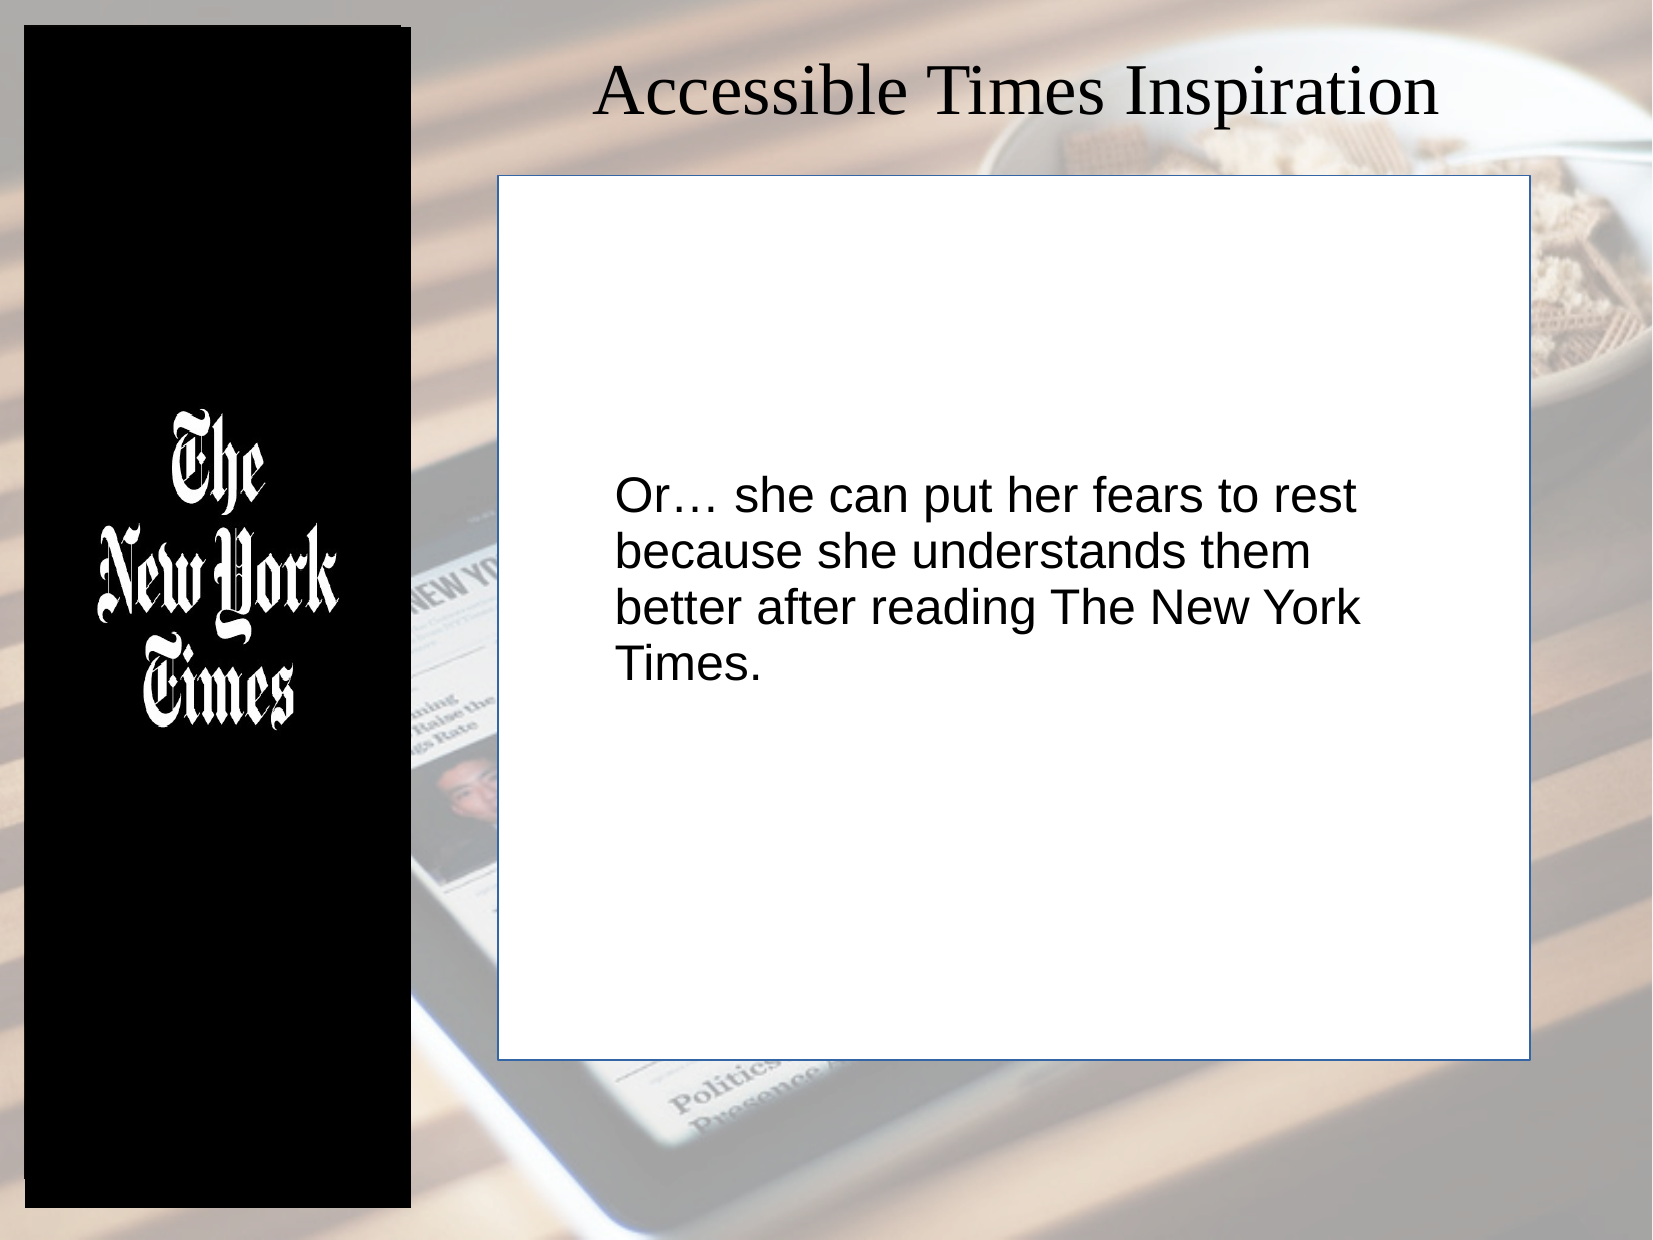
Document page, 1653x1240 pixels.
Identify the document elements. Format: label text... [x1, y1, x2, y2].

text_box Or… she can put her fears to rest because she understands them better after reading The New York Times. [614, 467, 1441, 706]
text_box Accessible Times Inspiration [585, 42, 1449, 139]
picture [0, 0, 1653, 1240]
